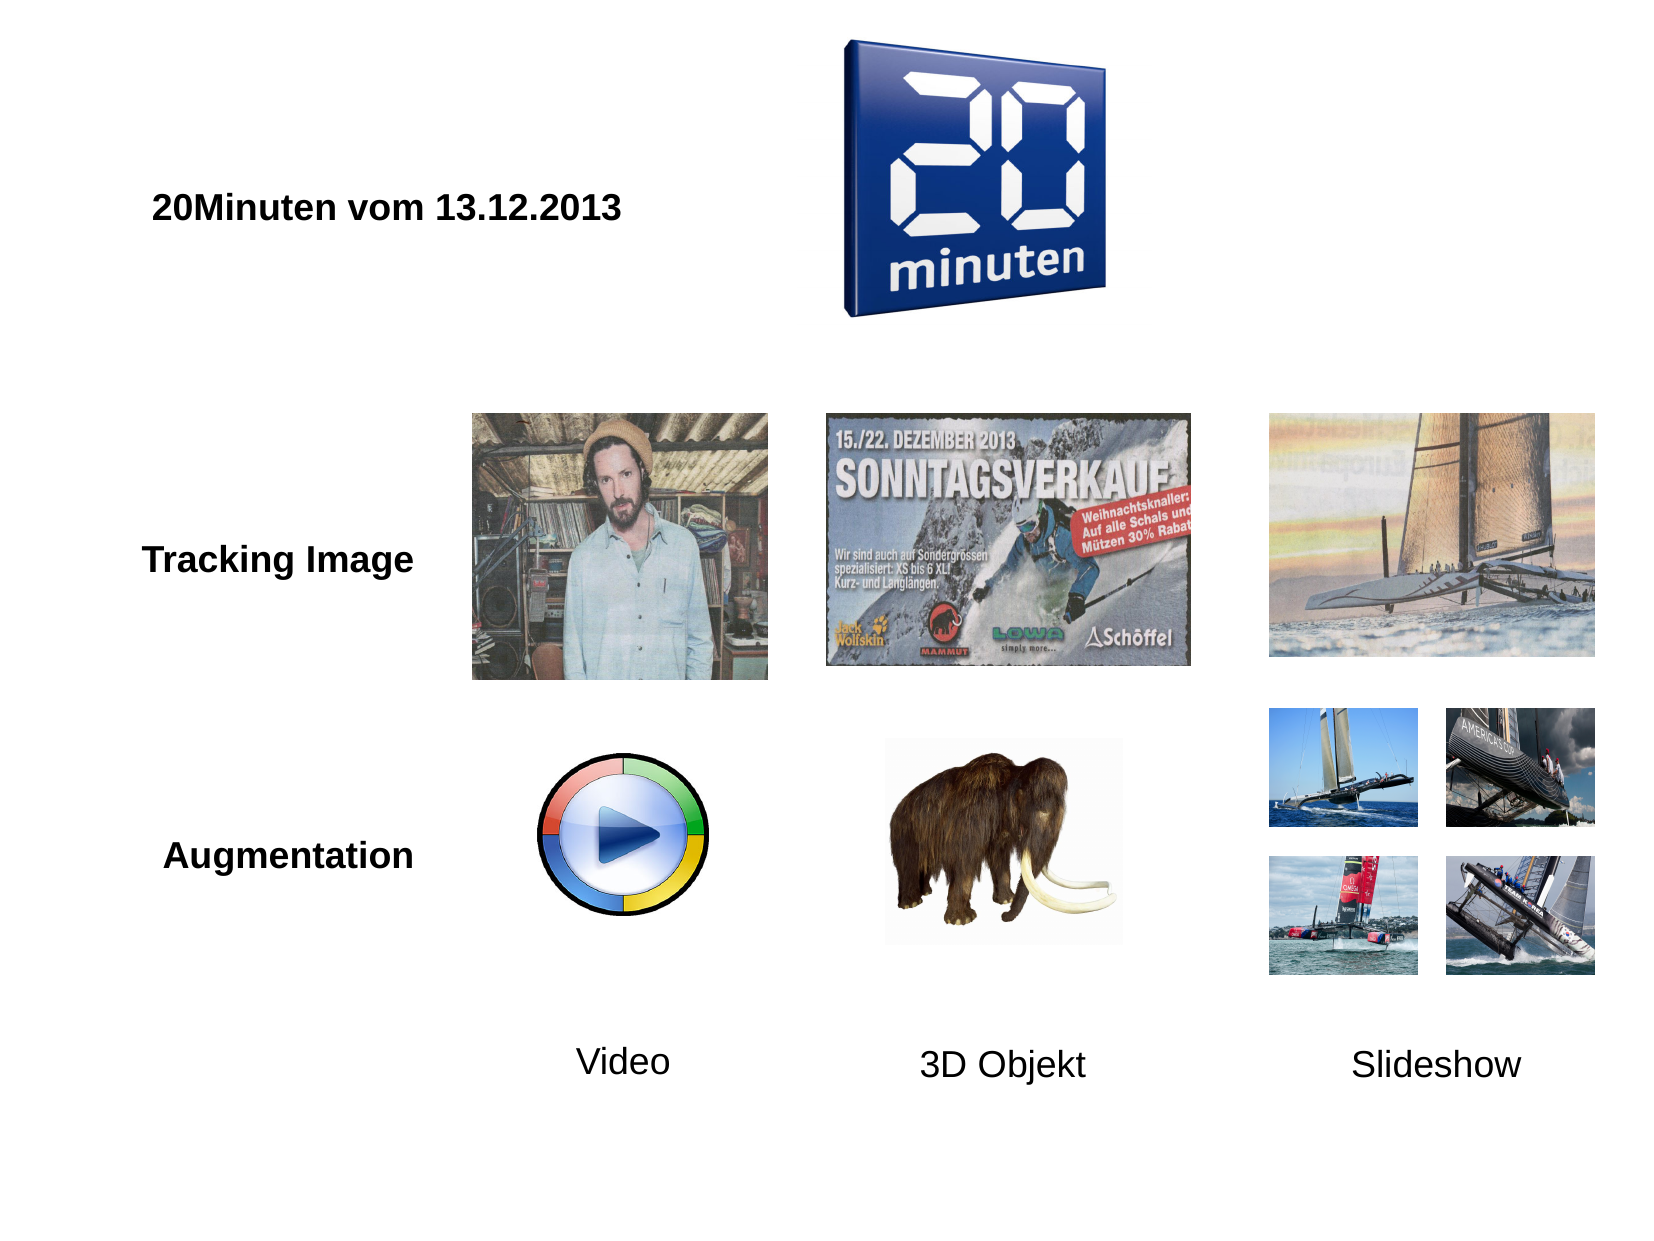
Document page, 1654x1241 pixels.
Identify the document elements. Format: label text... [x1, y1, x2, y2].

picture [537, 753, 709, 916]
picture [1269, 708, 1418, 827]
text_box 3D Objekt [904, 1035, 1102, 1093]
picture [1269, 856, 1418, 975]
picture [472, 413, 768, 680]
text_box Augmentation [147, 826, 429, 885]
picture [797, 29, 1152, 325]
picture [1446, 856, 1595, 975]
text_box Video [561, 1033, 686, 1091]
text_box Tracking Image [126, 531, 430, 590]
picture [826, 413, 1191, 666]
text_box 20Minuten vom 13.12.2013 [137, 179, 637, 238]
picture [1269, 413, 1595, 657]
text_box Slideshow [1336, 1035, 1536, 1093]
picture [885, 738, 1123, 945]
picture [1446, 708, 1595, 827]
